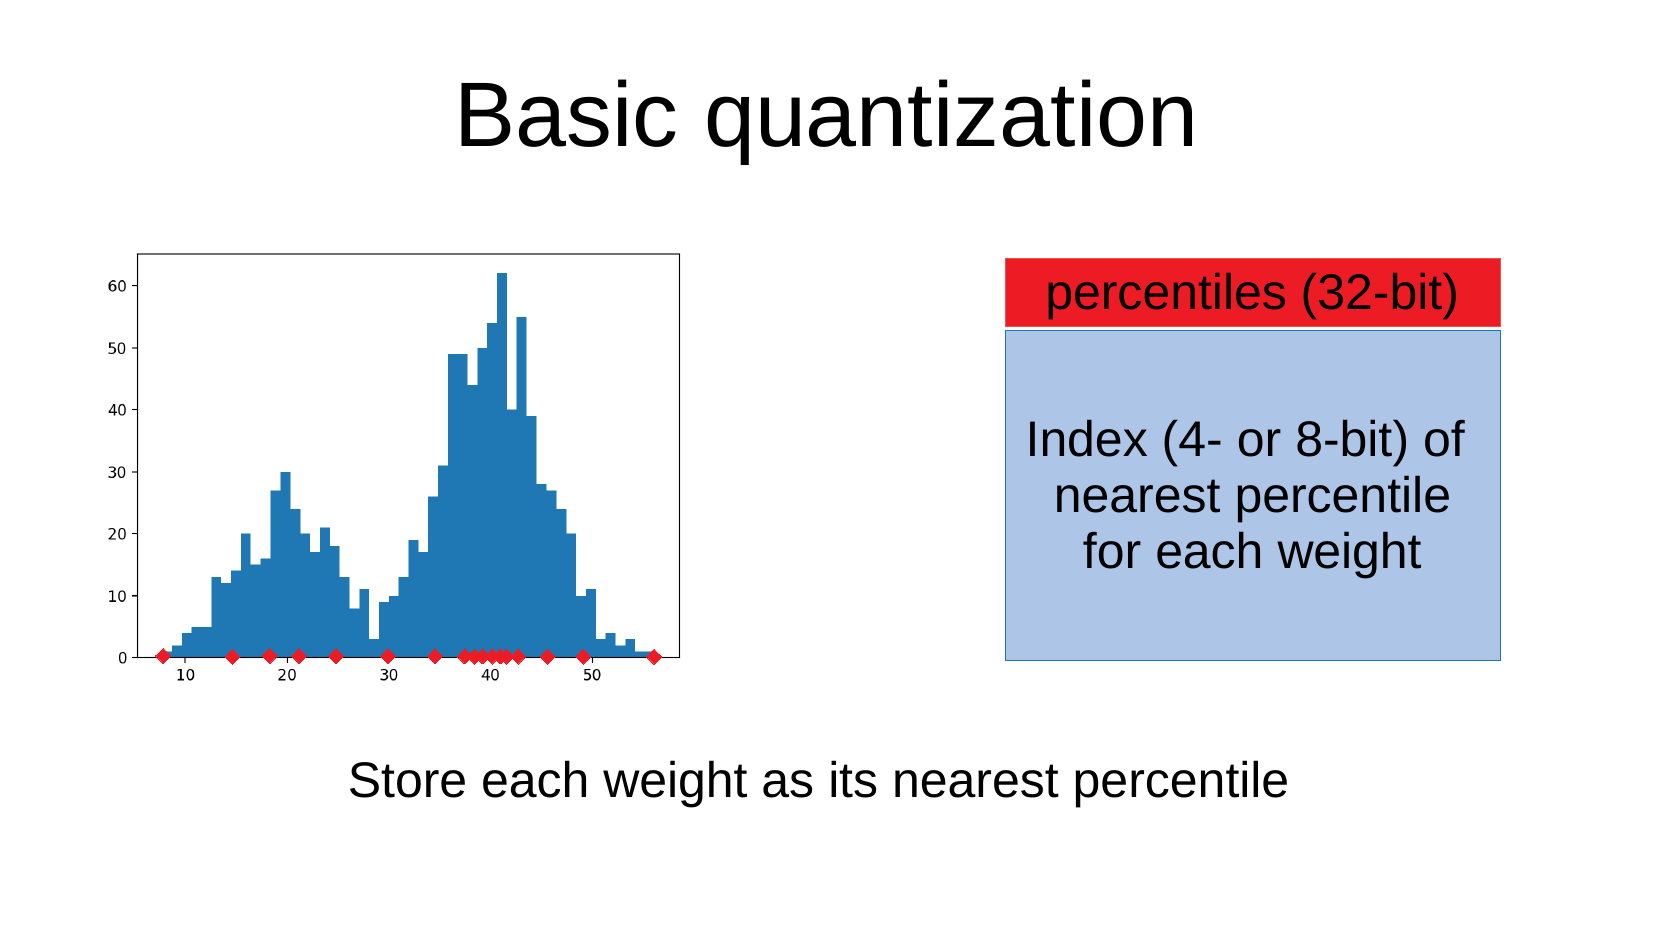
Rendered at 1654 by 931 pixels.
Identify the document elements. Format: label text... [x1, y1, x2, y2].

text_box [646, 649, 662, 665]
text_box [155, 648, 171, 664]
text_box [457, 648, 526, 665]
text_box Index (4- or 8-bit) of nearest percentile for each weight [1005, 330, 1501, 661]
text_box [575, 649, 591, 665]
text_box [328, 648, 344, 664]
text_box percentiles (32-bit) [1005, 258, 1501, 327]
text_box [380, 648, 396, 664]
text_box [225, 649, 241, 665]
subtitle Store each weight as its nearest percentile [331, 723, 1307, 836]
text_box [262, 648, 278, 664]
title Basic quantization [82, 37, 1571, 193]
text_box [291, 648, 307, 664]
picture [50, 191, 749, 715]
text_box [540, 649, 556, 665]
text_box [427, 648, 443, 664]
